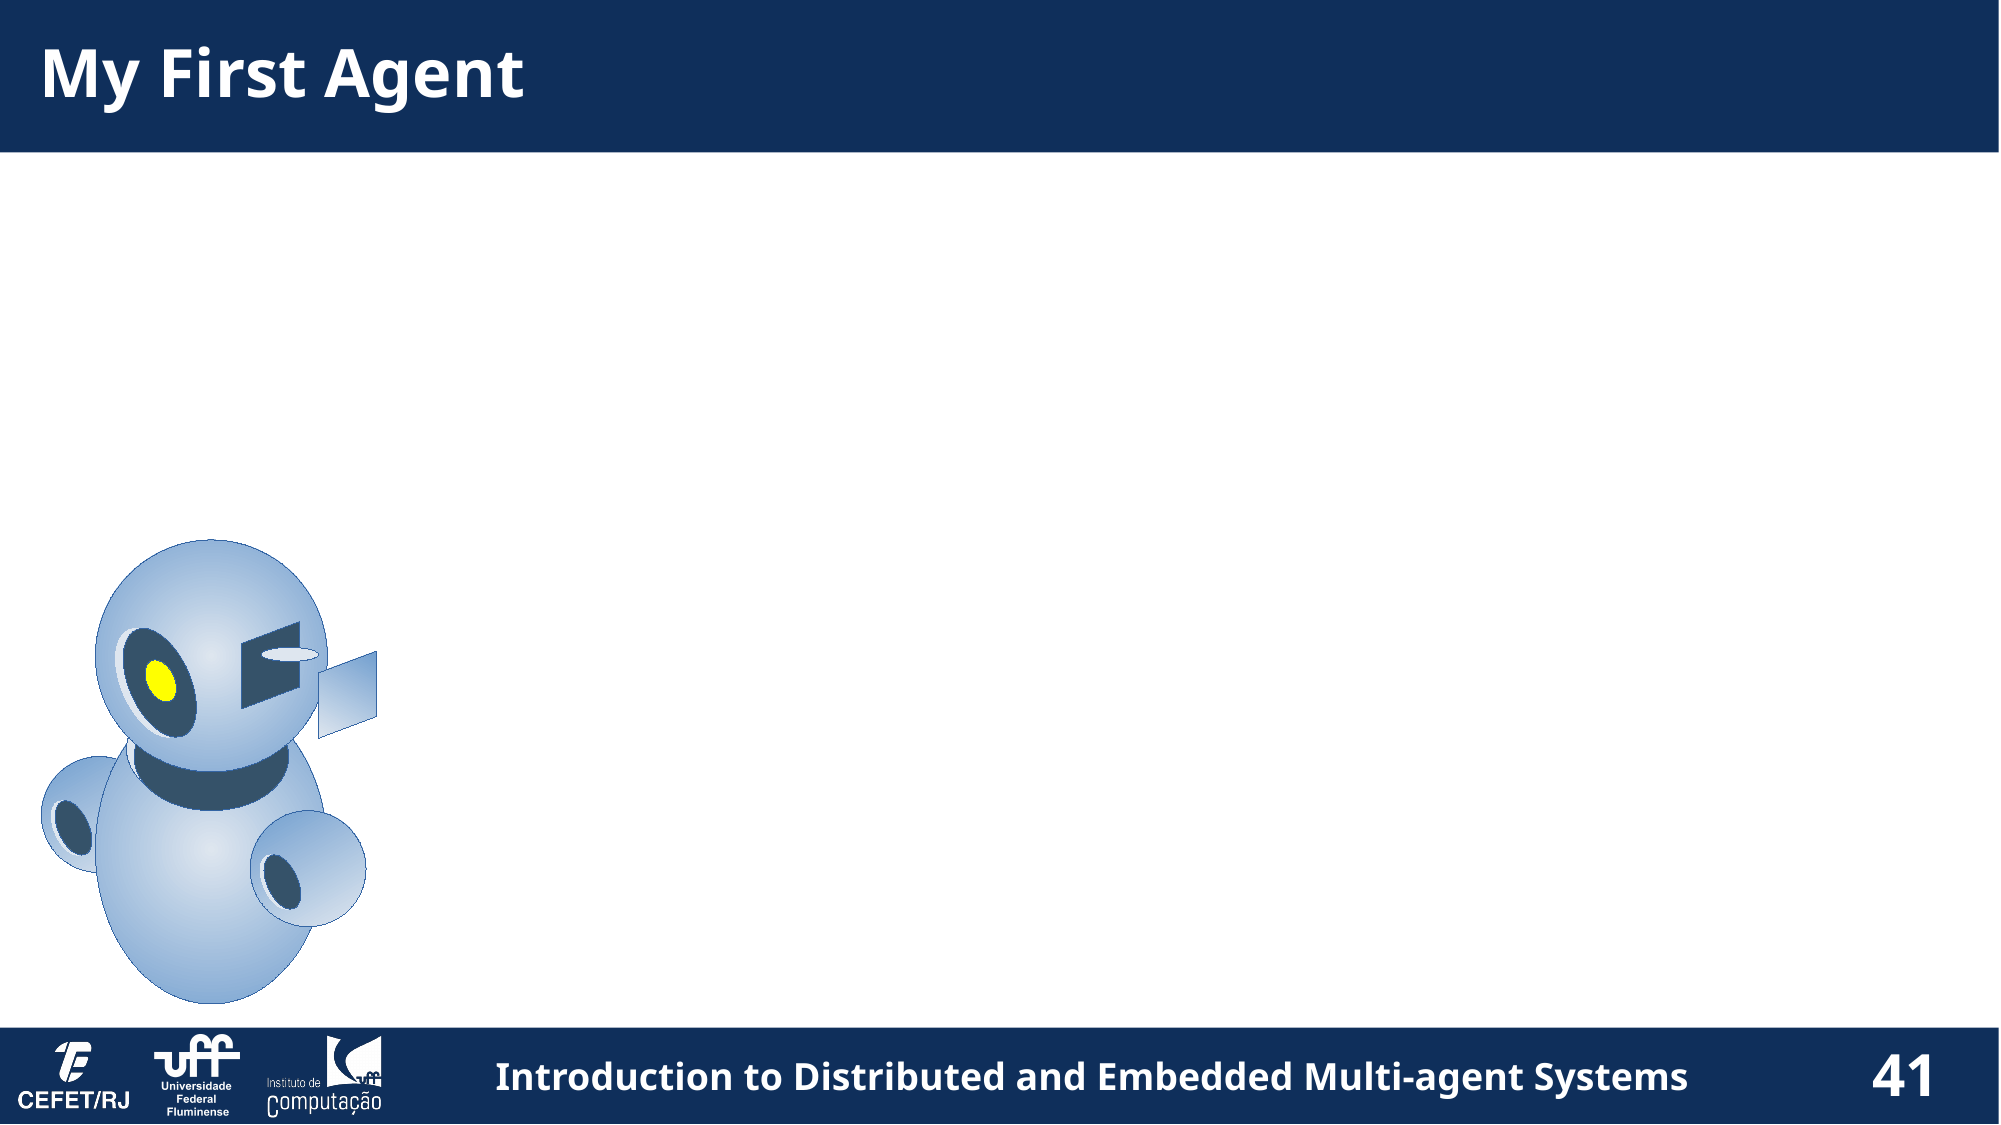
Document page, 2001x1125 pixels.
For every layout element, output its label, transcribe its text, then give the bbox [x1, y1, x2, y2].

text_box [41, 539, 377, 1004]
picture [18, 1021, 129, 1125]
picture [153, 1033, 241, 1121]
text_box My First Agent [25, 23, 1999, 119]
picture [265, 1033, 383, 1118]
